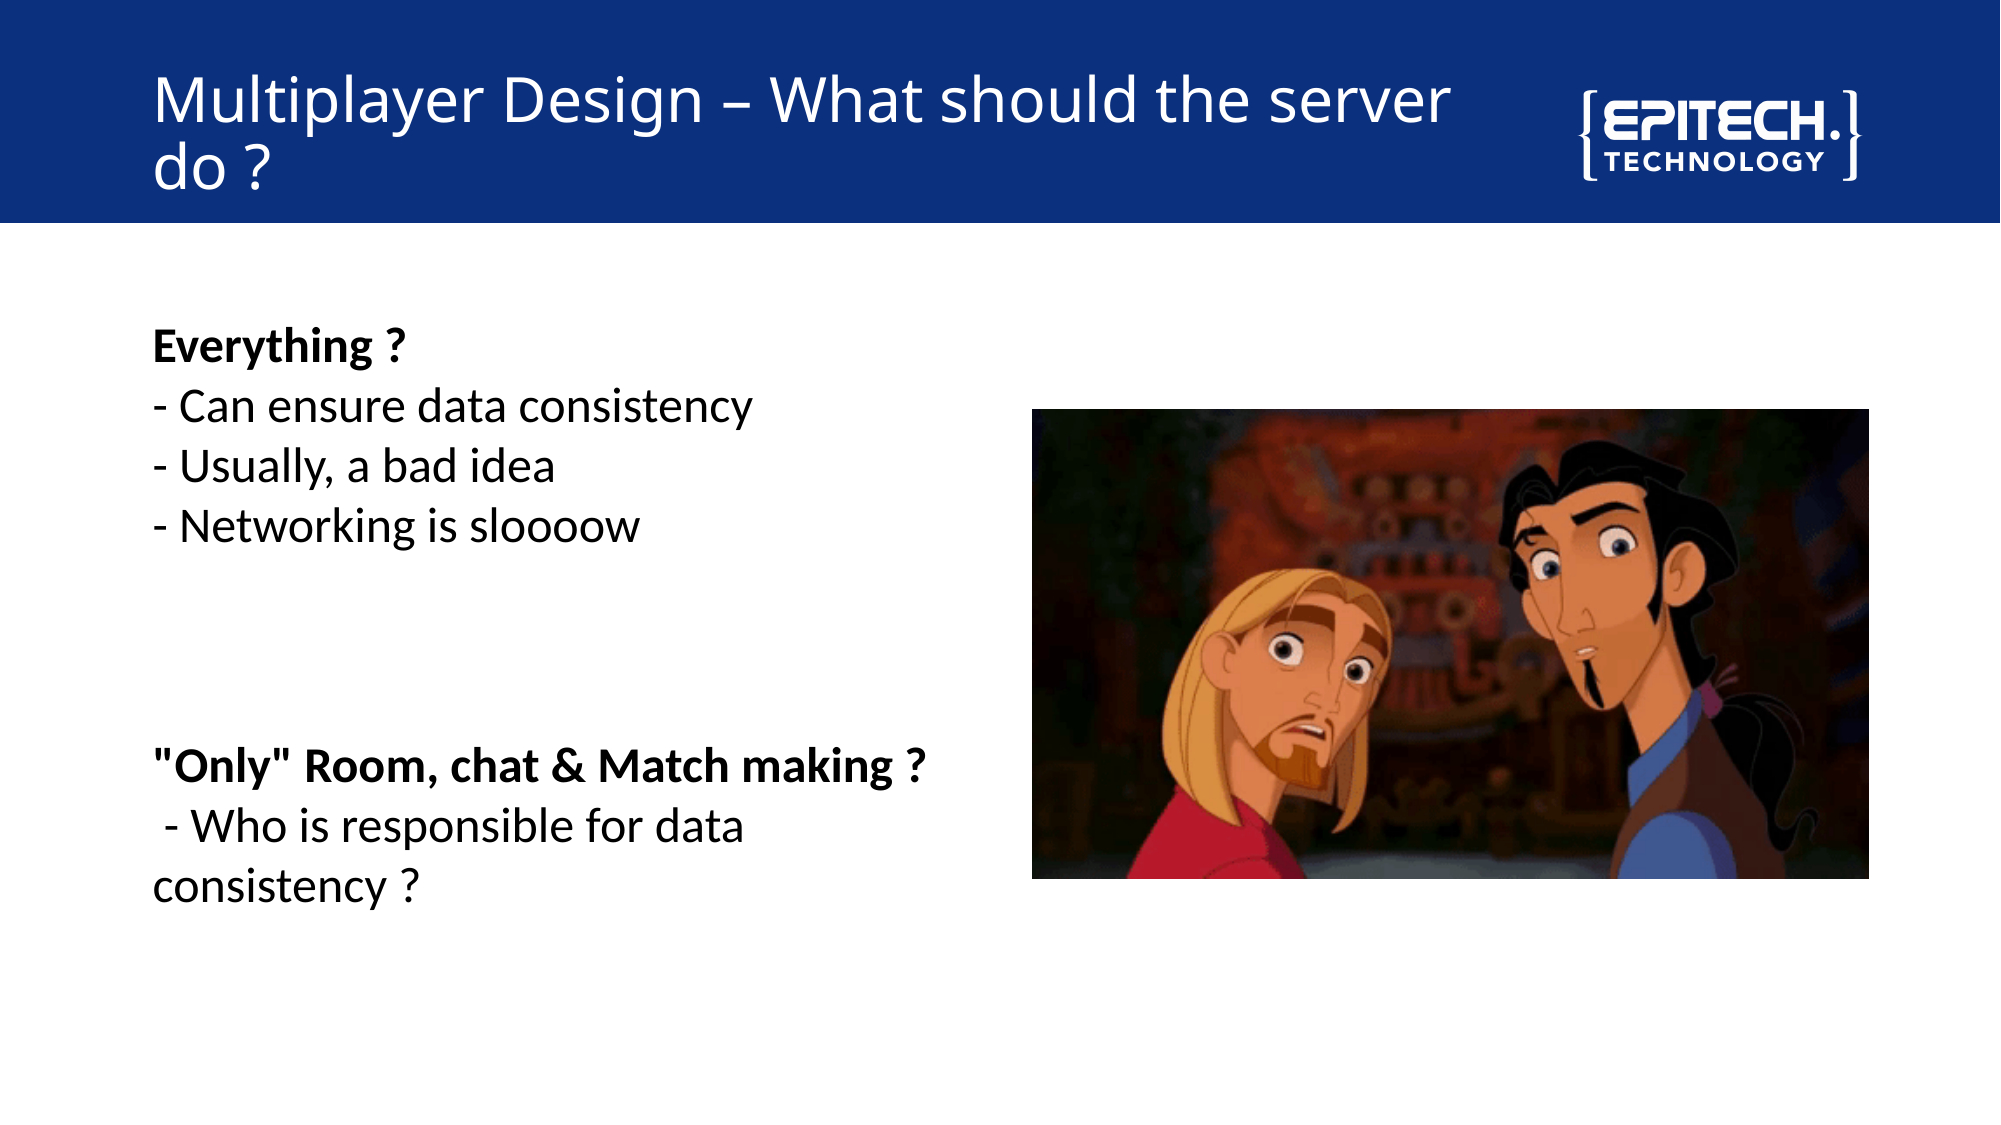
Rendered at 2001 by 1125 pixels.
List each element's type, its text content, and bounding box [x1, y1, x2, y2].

text_box Everything ? - Can ensure data consistency - Usually, a bad idea - Networking is sloooow "​Only" Room, chat & Match making ? - Who is responsible for data consistency ? [137, 305, 973, 972]
title Multiplayer Design – What should the server do ? [137, 59, 1538, 212]
picture [1032, 409, 1869, 879]
